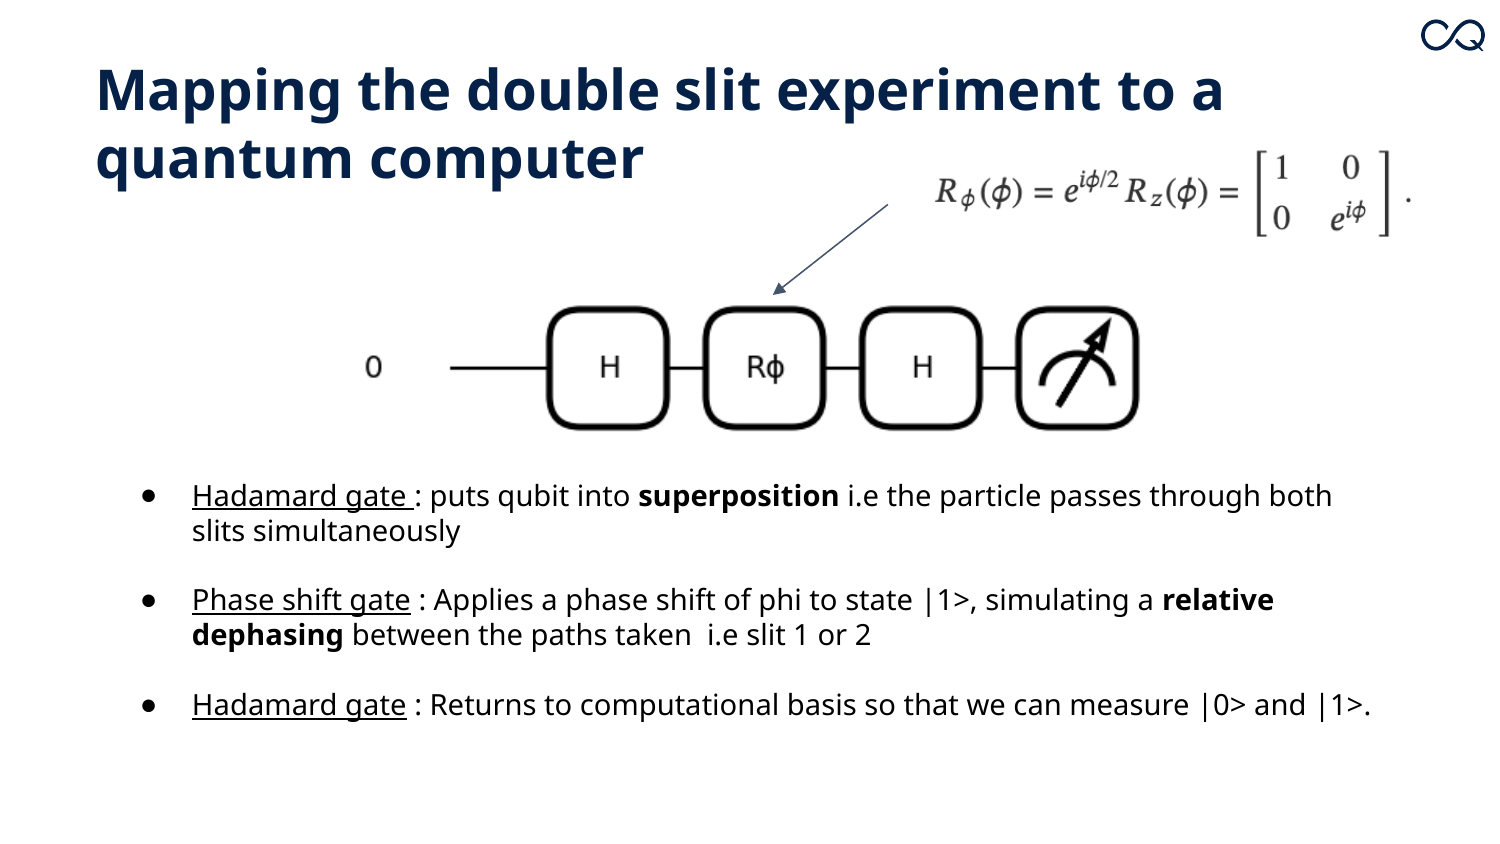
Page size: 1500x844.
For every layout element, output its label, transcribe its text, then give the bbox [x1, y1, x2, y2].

text_box Hadamard gate : puts qubit into superposition i.e the particle passes through both slits simultaneously Phase shift gate : Applies a phase shift of phi to state |1>, simulating a relative dephasing between the paths taken i.e slit 1 or 2 Hadamard gate : Returns to computational basis so that we can measure |0> and |1>. [101, 461, 1397, 775]
picture [280, 124, 1448, 461]
picture [1421, 19, 1485, 51]
title Mapping the double slit experiment to a quantum computer [79, 71, 1448, 173]
